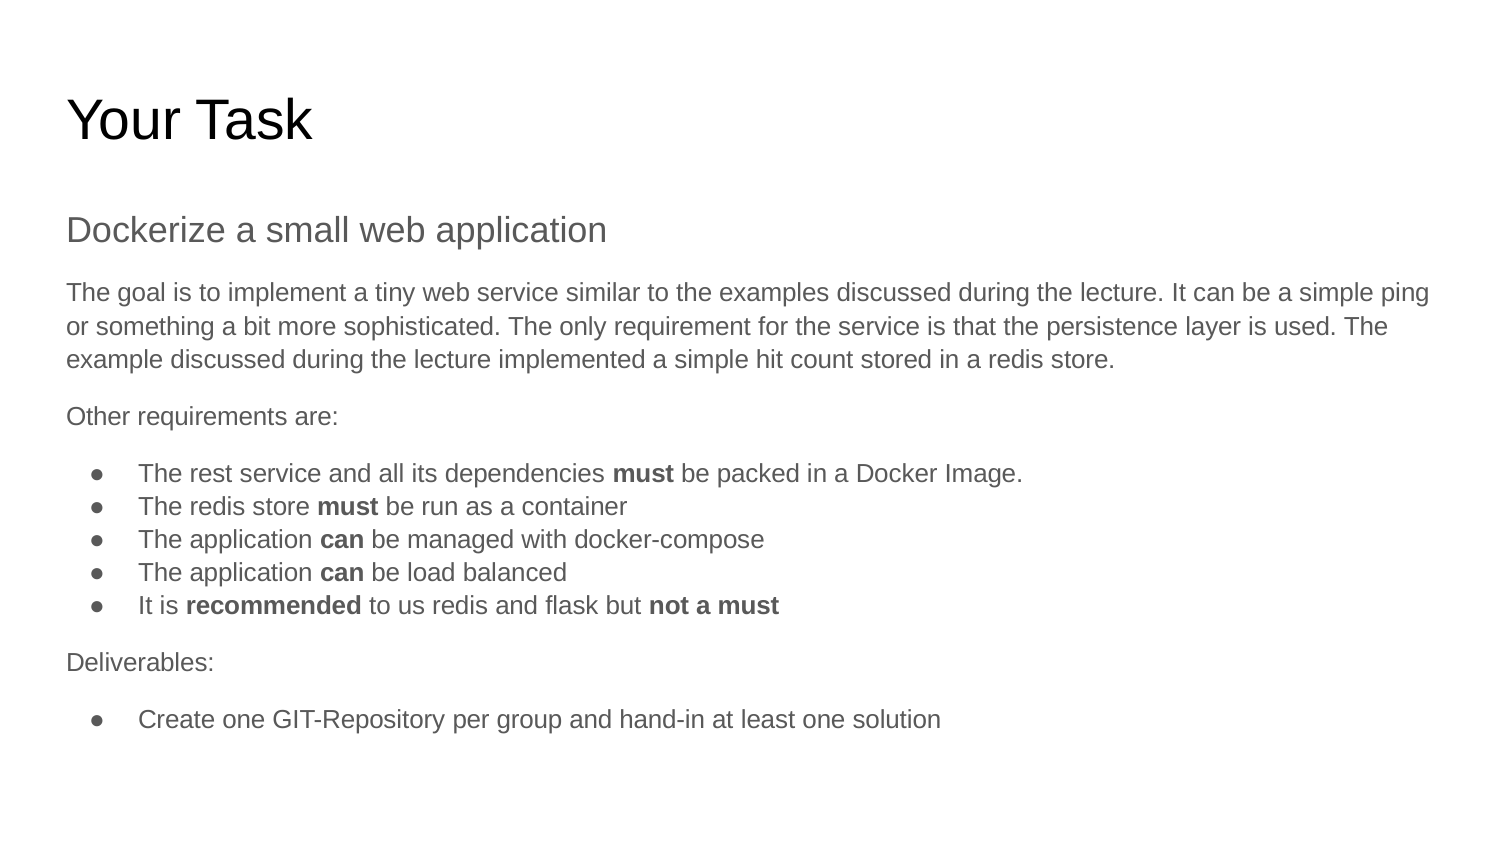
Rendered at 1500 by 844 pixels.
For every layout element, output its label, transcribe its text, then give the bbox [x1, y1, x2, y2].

list Dockerize a small web application The goal is to implement a tiny web service similar to the examples discussed during the lecture. It can be a simple ping or something a bit more sophisticated. The only requirement for the service is that the persistence layer is used. The example discussed during the lecture implemented a simple hit count stored in a redis store. Other requirements are: The rest service and all its dependencies must be packed in a Docker Image. The redis store must be run as a container The application can be managed with docker-compose The application can be load balanced It is recommended to us redis and flask but not a must Deliverables: Create one GIT-Repository per group and hand-in at least one solution [51, 189, 1449, 750]
title Your Task [51, 72, 1449, 167]
